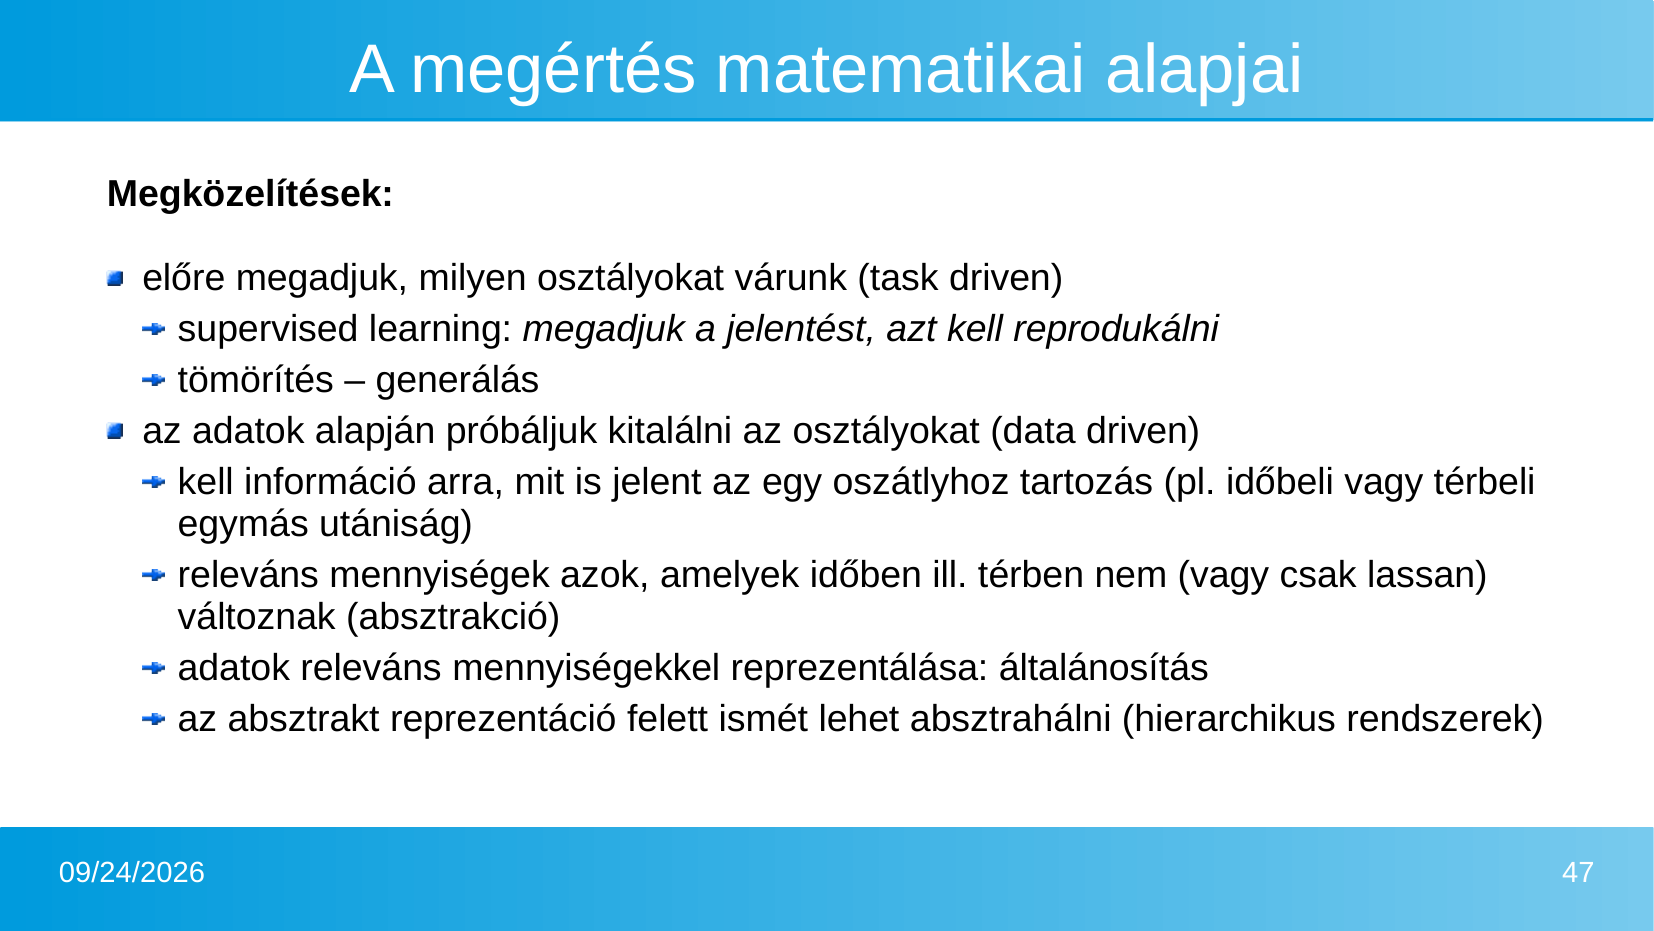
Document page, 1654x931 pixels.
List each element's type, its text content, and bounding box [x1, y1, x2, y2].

title A megértés matematikai alapjai [59, 29, 1595, 108]
text_box Megközelítések: előre megadjuk, milyen osztályokat várunk (task driven) supervised learning: megadjuk a jelentést, azt kell reprodukálni tömörítés – generálás az adatok alapján próbáljuk kitalálni az osztályokat (data driven) kell információ arra, mit is jelent az egy oszátlyhoz tartozás (pl. időbeli vagy térbeli egymás utániság) releváns mennyiségek azok, amelyek időben ill. térben nem (vagy csak lassan) változnak (absztrakció) adatok releváns mennyiségekkel reprezentálása: általánosítás az absztrakt reprezentáció felett ismét lehet absztrahálni (hierarchikus rendszerek) [92, 165, 1578, 790]
